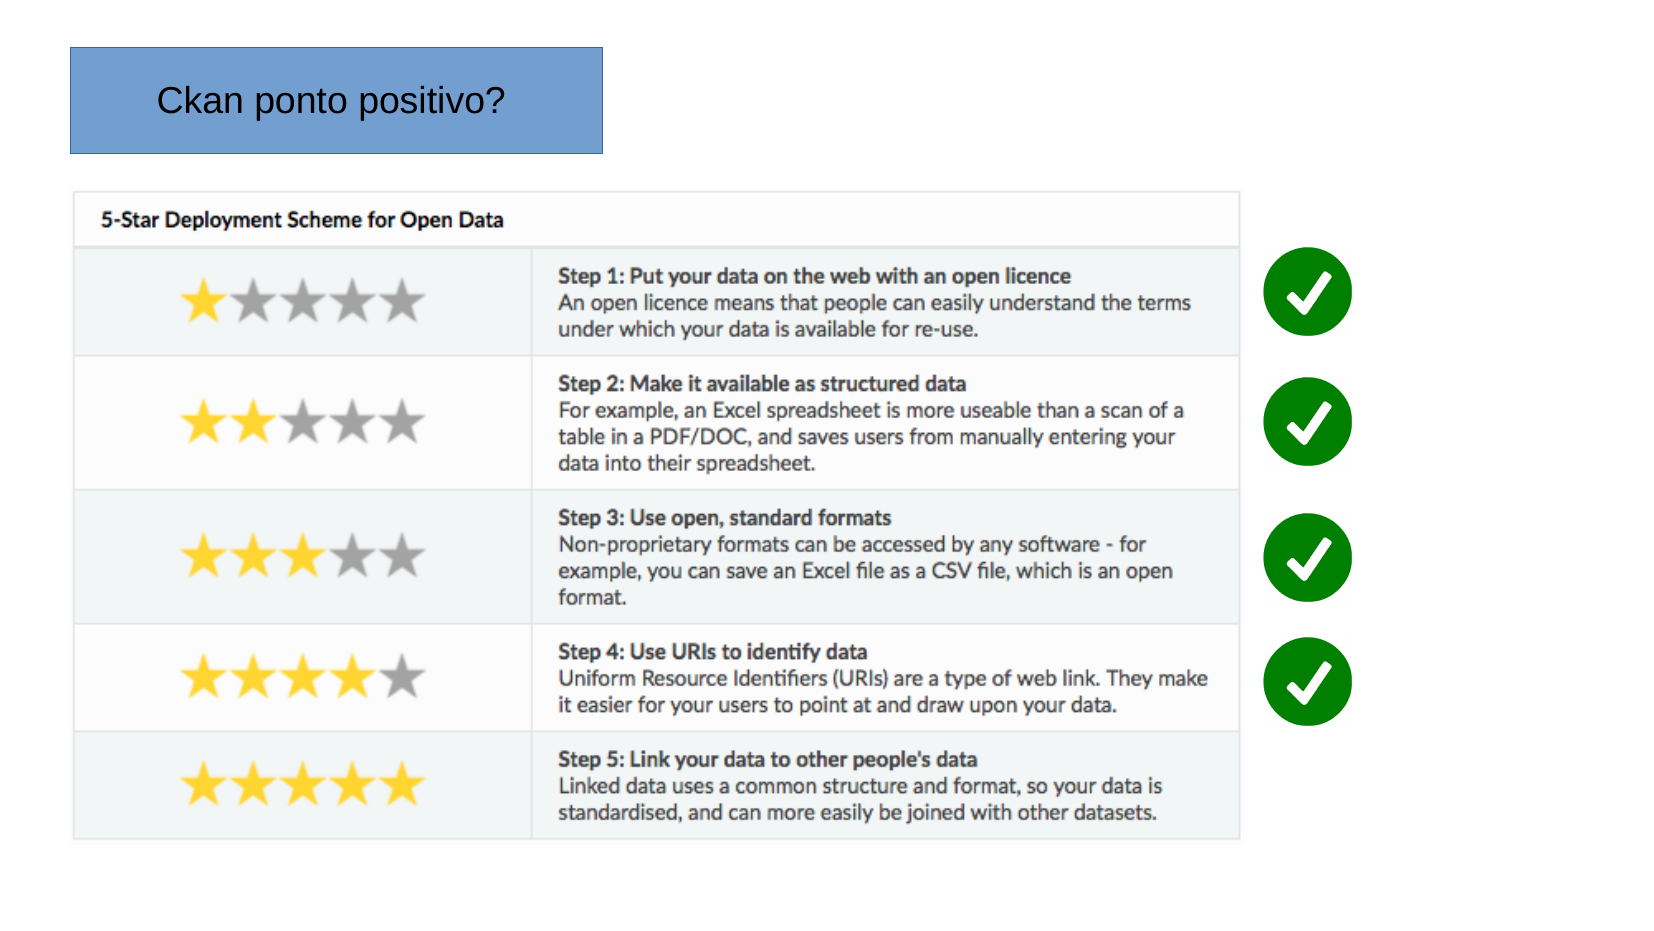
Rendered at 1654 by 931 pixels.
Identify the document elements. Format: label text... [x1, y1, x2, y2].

picture [1263, 637, 1352, 726]
picture [1263, 513, 1352, 602]
text_box Ckan ponto positivo? [70, 47, 603, 154]
picture [70, 188, 1244, 845]
picture [1263, 377, 1352, 466]
picture [1263, 247, 1352, 336]
